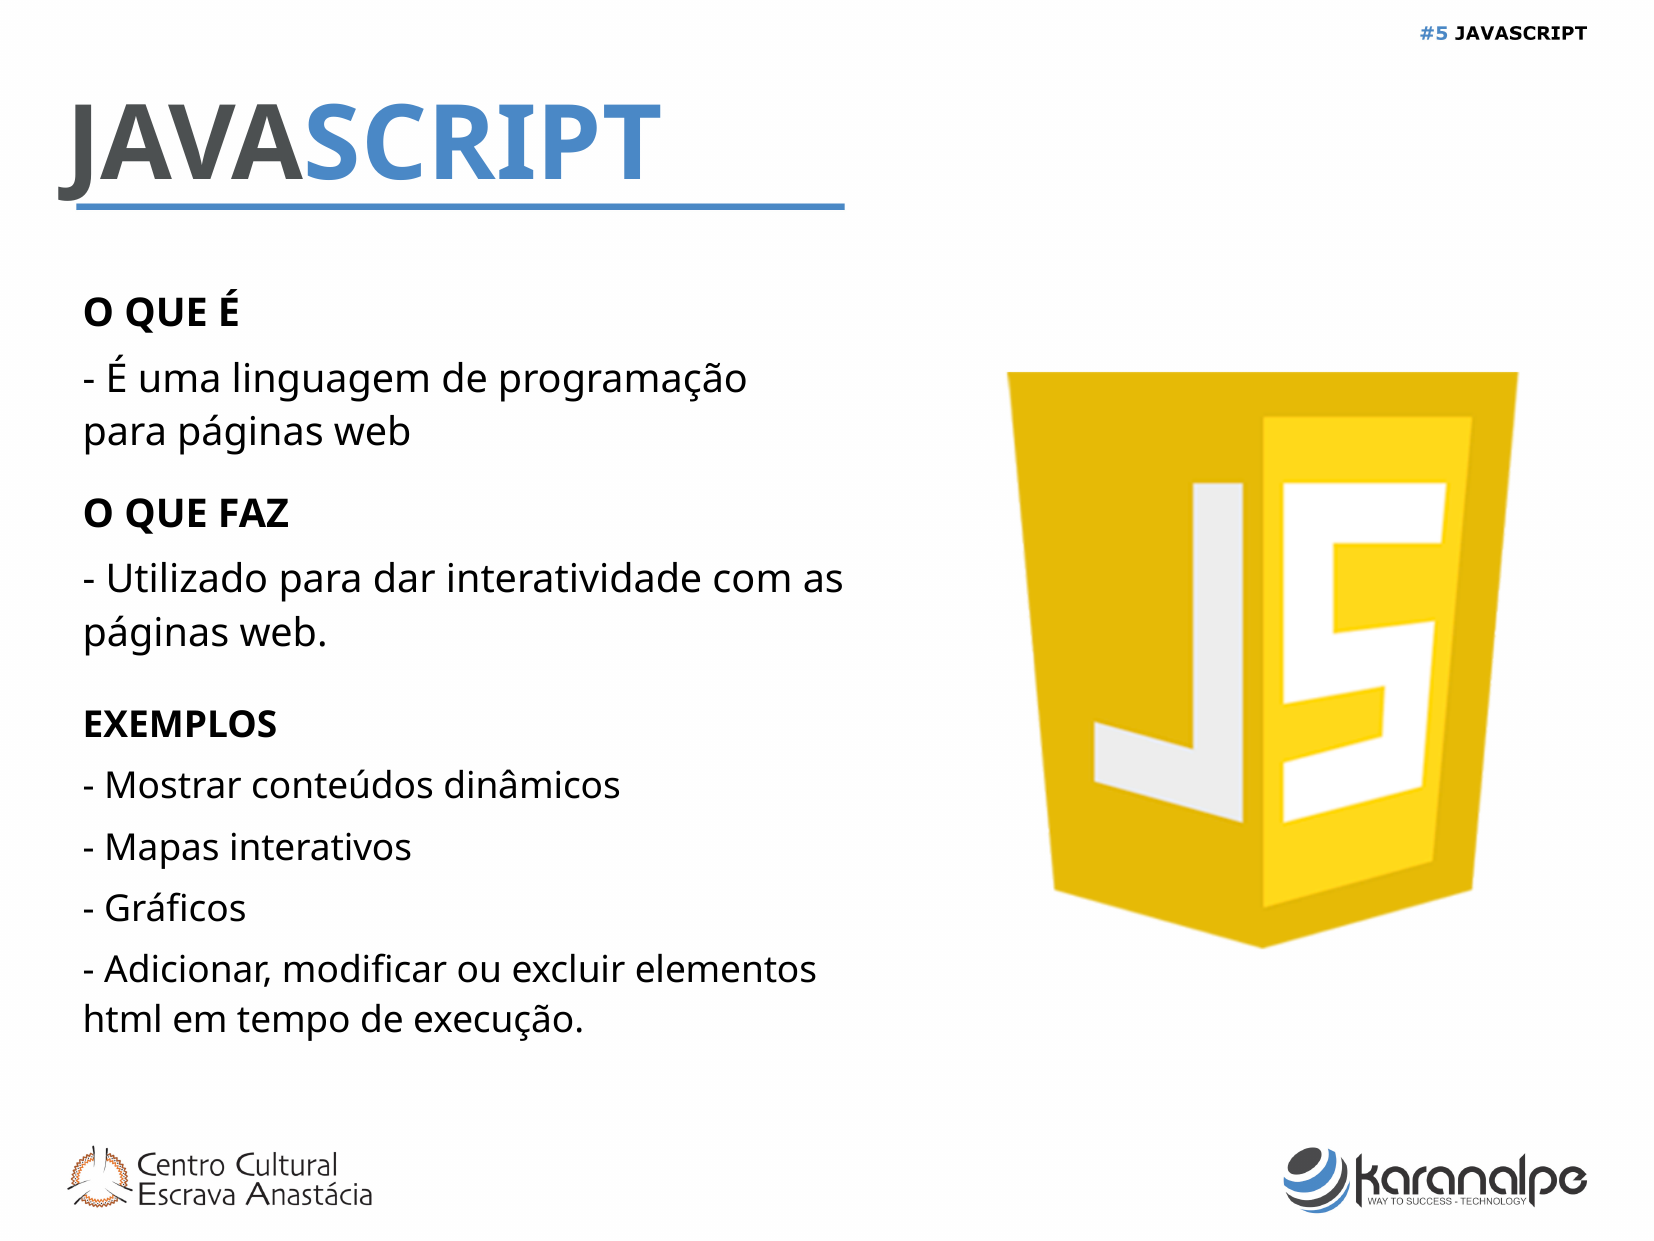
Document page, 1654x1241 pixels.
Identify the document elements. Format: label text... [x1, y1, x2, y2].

list O QUE FAZ - Utilizado para dar interatividade com as páginas web. [82, 485, 886, 691]
picture [0, 0, 1654, 1241]
list EXEMPLOS - Mostrar conteúdos dinâmicos - Mapas interativos - Gráficos - Adicionar, modificar ou excluir elementos html em tempo de execução. [82, 697, 886, 1111]
title JAVASCRIPT [66, 35, 1555, 243]
list O QUE É - É uma linguagem de programação para páginas web [82, 284, 839, 485]
